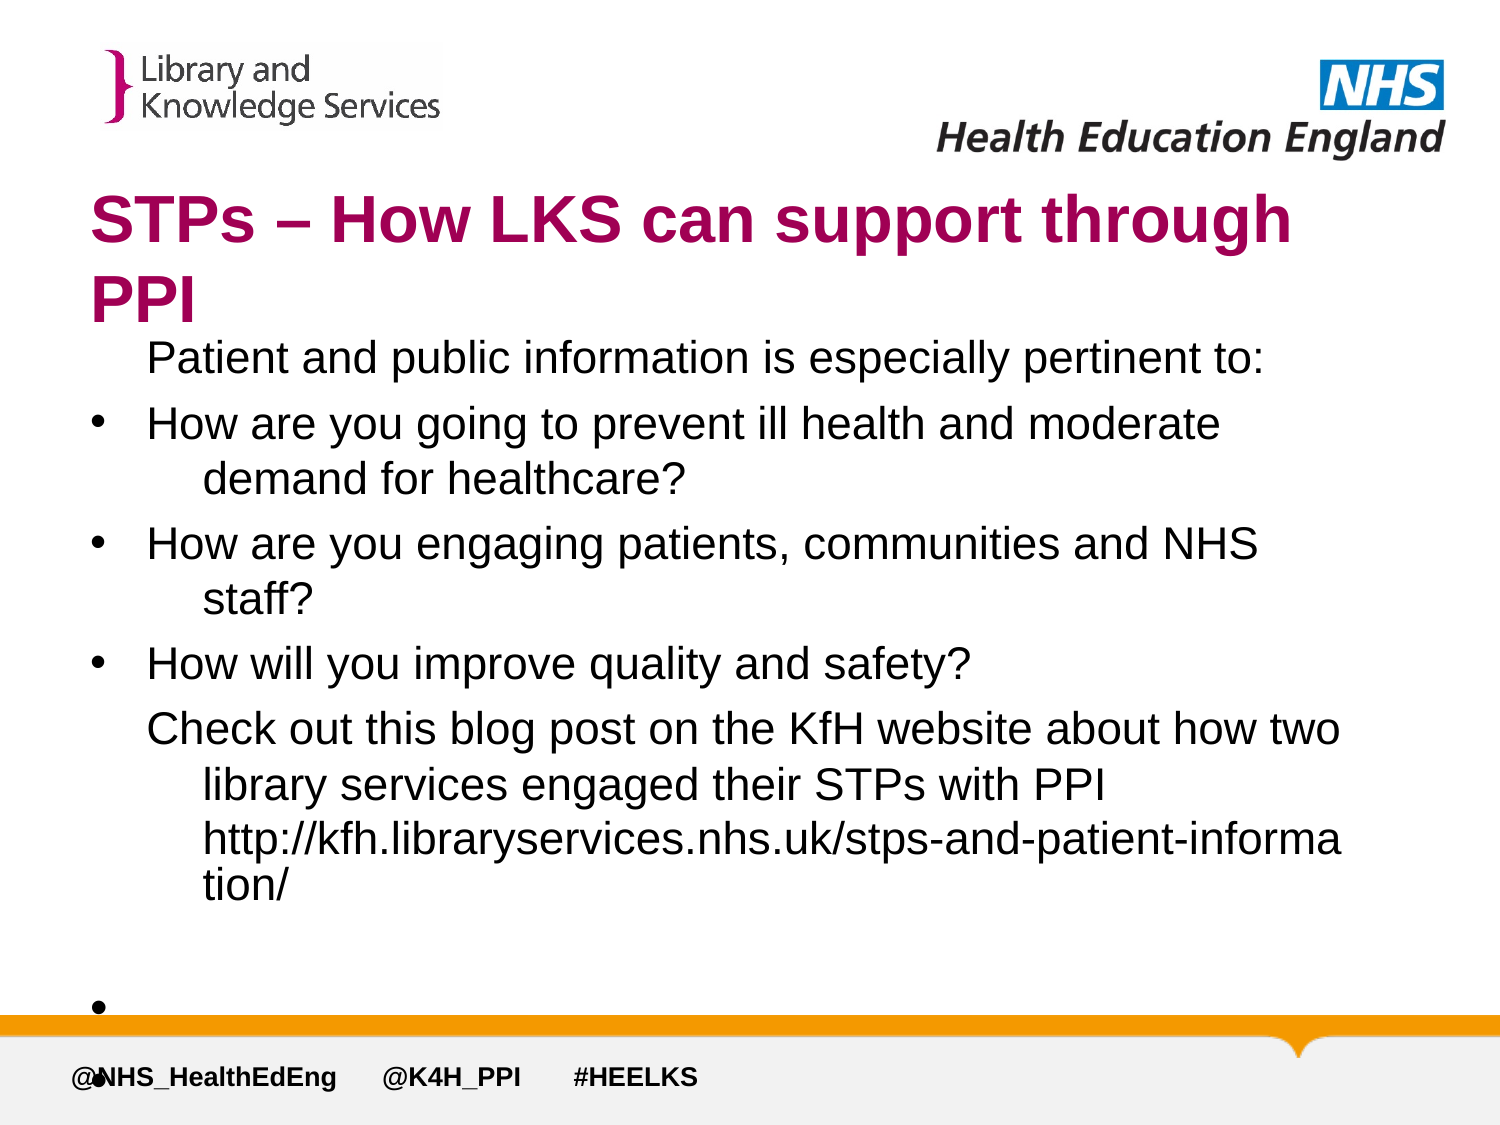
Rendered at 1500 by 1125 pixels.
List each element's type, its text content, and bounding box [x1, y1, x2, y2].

title STPs – How LKS can support through PPI [57, 168, 1448, 280]
text_box @NHS_HealthEdEng @K4H_PPI #HEELKS [55, 1052, 932, 1113]
list Patient and public information is especially pertinent to: How are you going to prevent ill health and moderate demand for healthcare? How are you engaging patients, communities and NHS staff? How will you improve quality and safety? Check out this blog post on the KfH website about how two library services engaged their STPs with PPI http://kfh.libraryservices.nhs.uk/stps-and-patient-information/ [75, 279, 1361, 932]
picture [100, 42, 443, 131]
